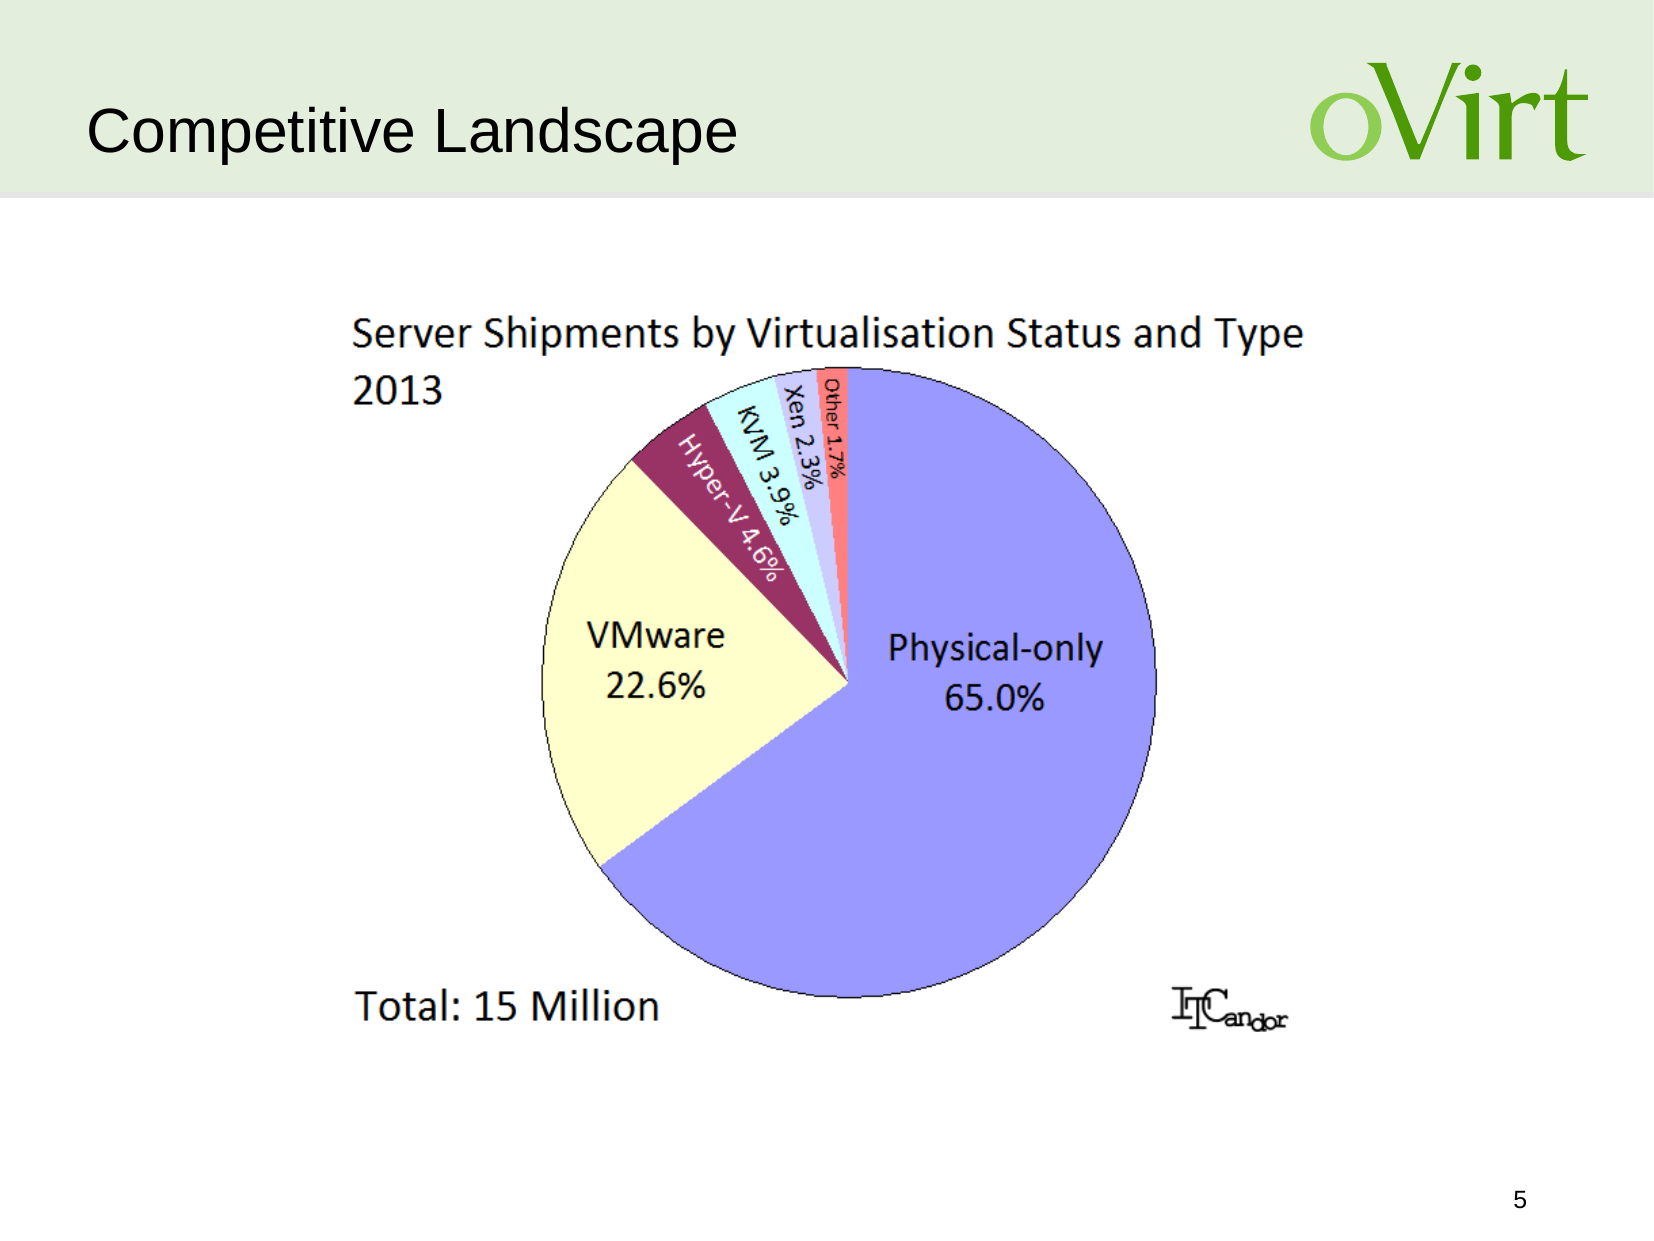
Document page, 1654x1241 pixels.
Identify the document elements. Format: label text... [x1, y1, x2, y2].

picture [337, 299, 1313, 1051]
title Competitive Landscape [86, 36, 1307, 225]
